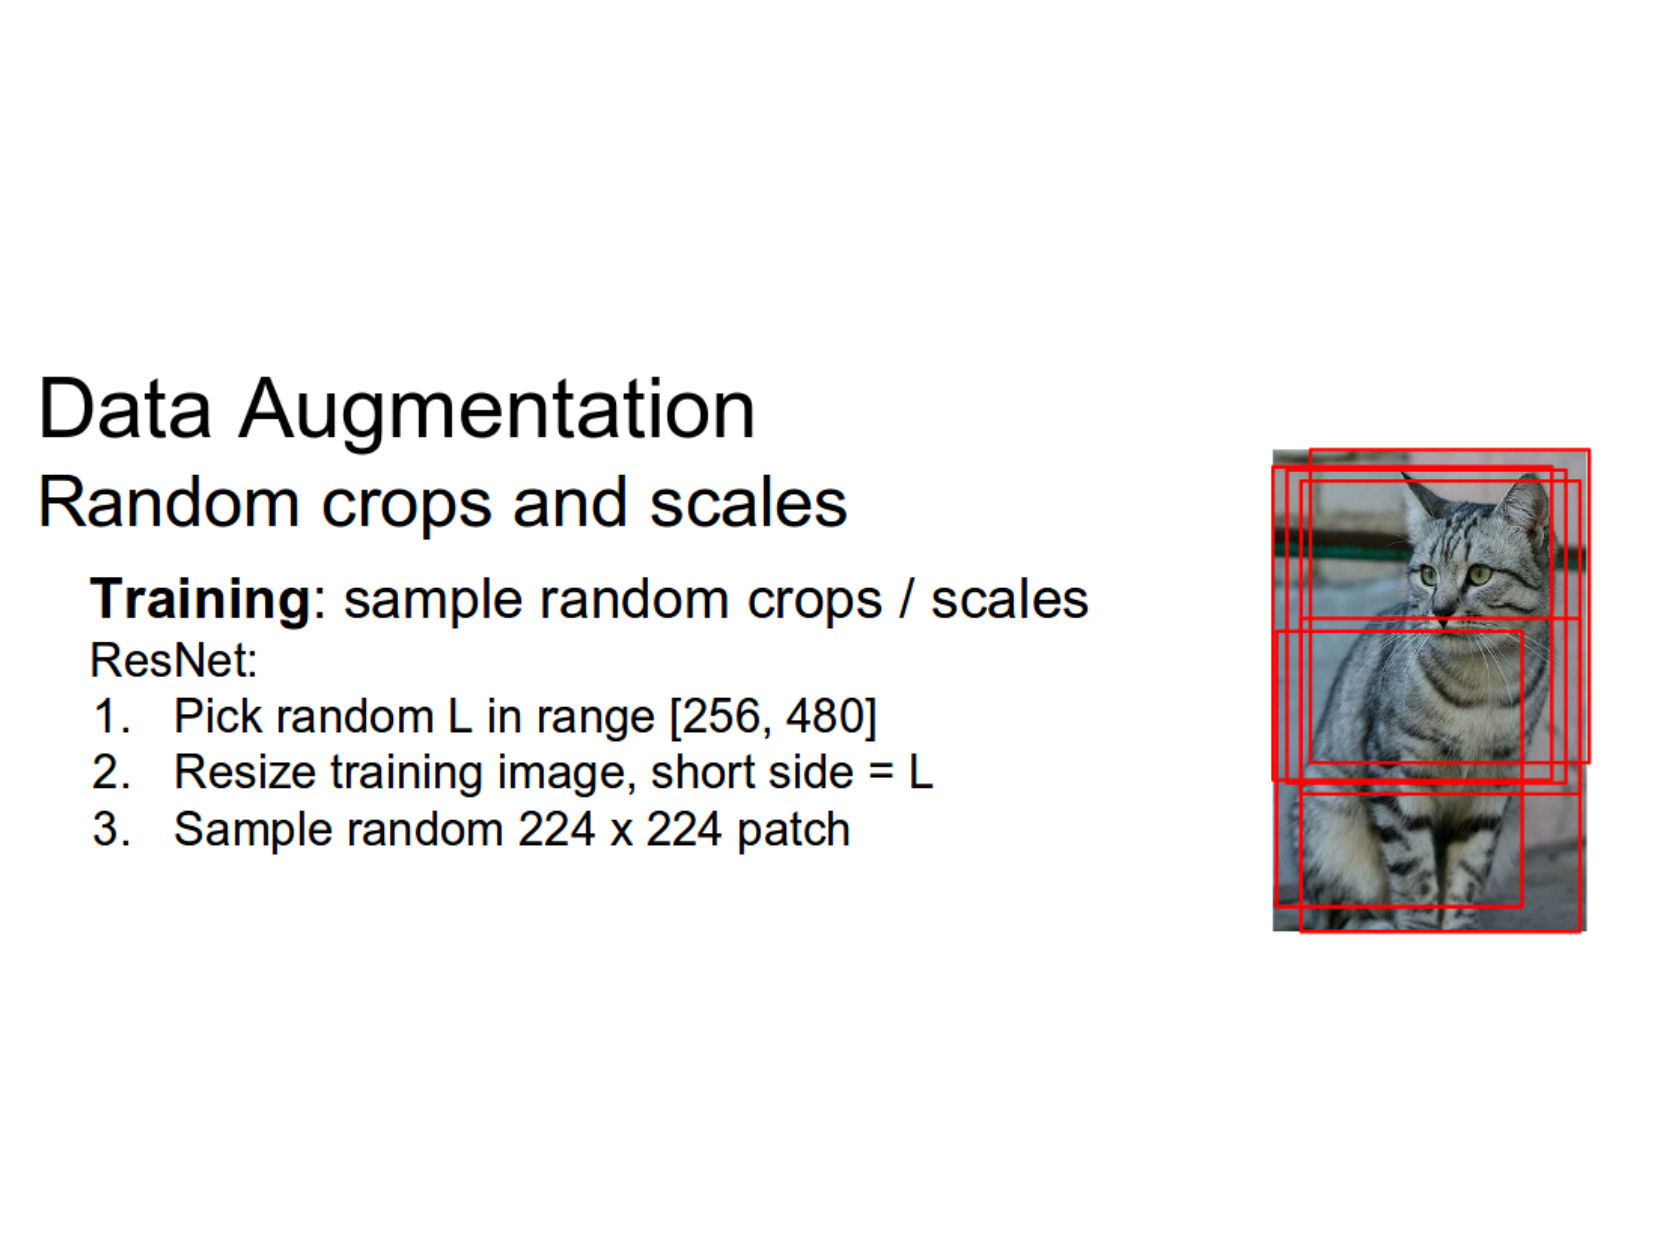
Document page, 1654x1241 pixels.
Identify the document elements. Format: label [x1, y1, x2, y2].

picture [23, 350, 1642, 1040]
